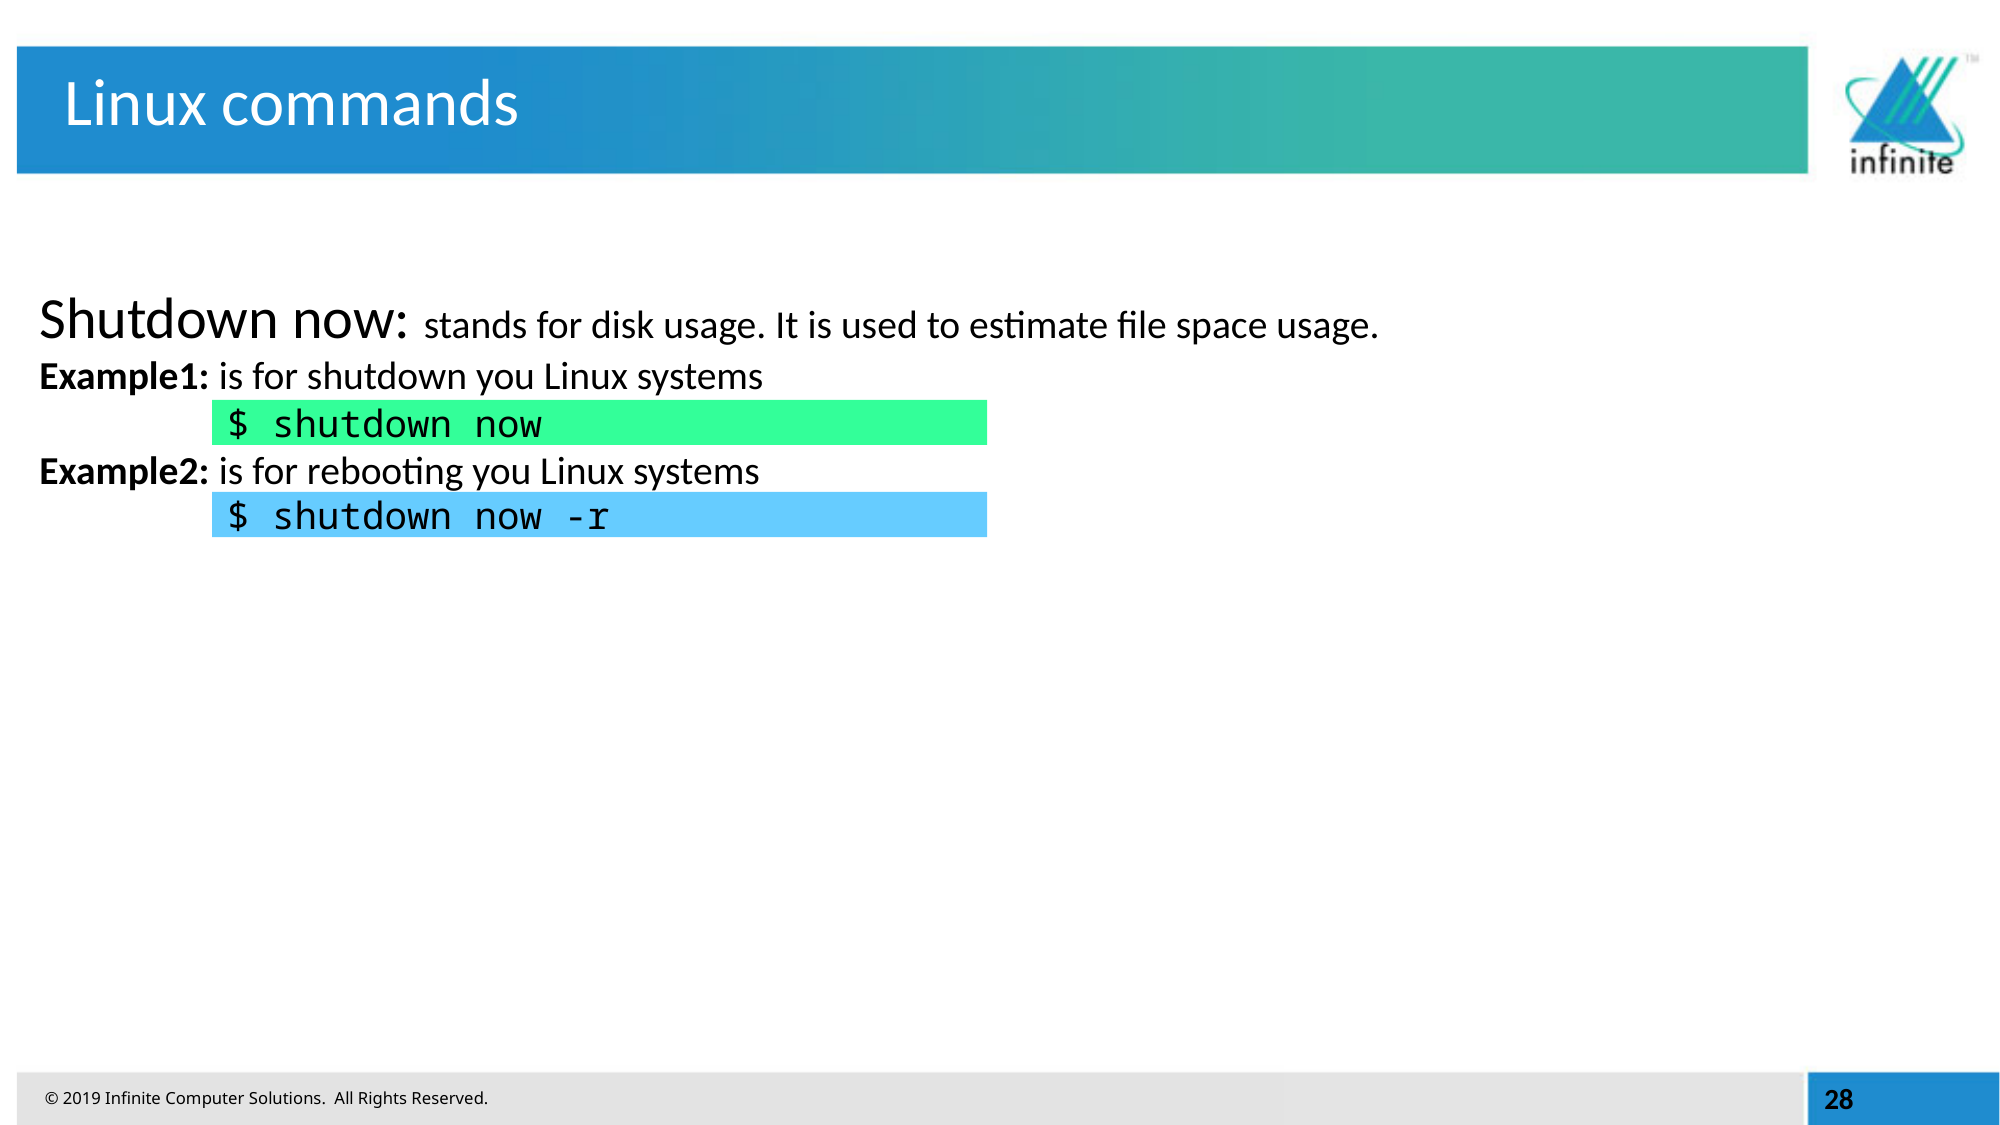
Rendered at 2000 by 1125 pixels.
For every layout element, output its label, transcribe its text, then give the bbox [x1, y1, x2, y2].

text_box Shutdown now: stands for disk usage. It is used to estimate file space usage. Example1: is for shutdown you Linux systems Example2: is for rebooting you Linux systems [24, 224, 1813, 735]
title Linux commands [49, 51, 1913, 182]
slide_number <number> [1662, 1073, 2000, 1125]
picture [16, 0, 2000, 1125]
text_box $ shutdown now -r [212, 491, 988, 538]
text_box $ shutdown now [212, 399, 988, 445]
